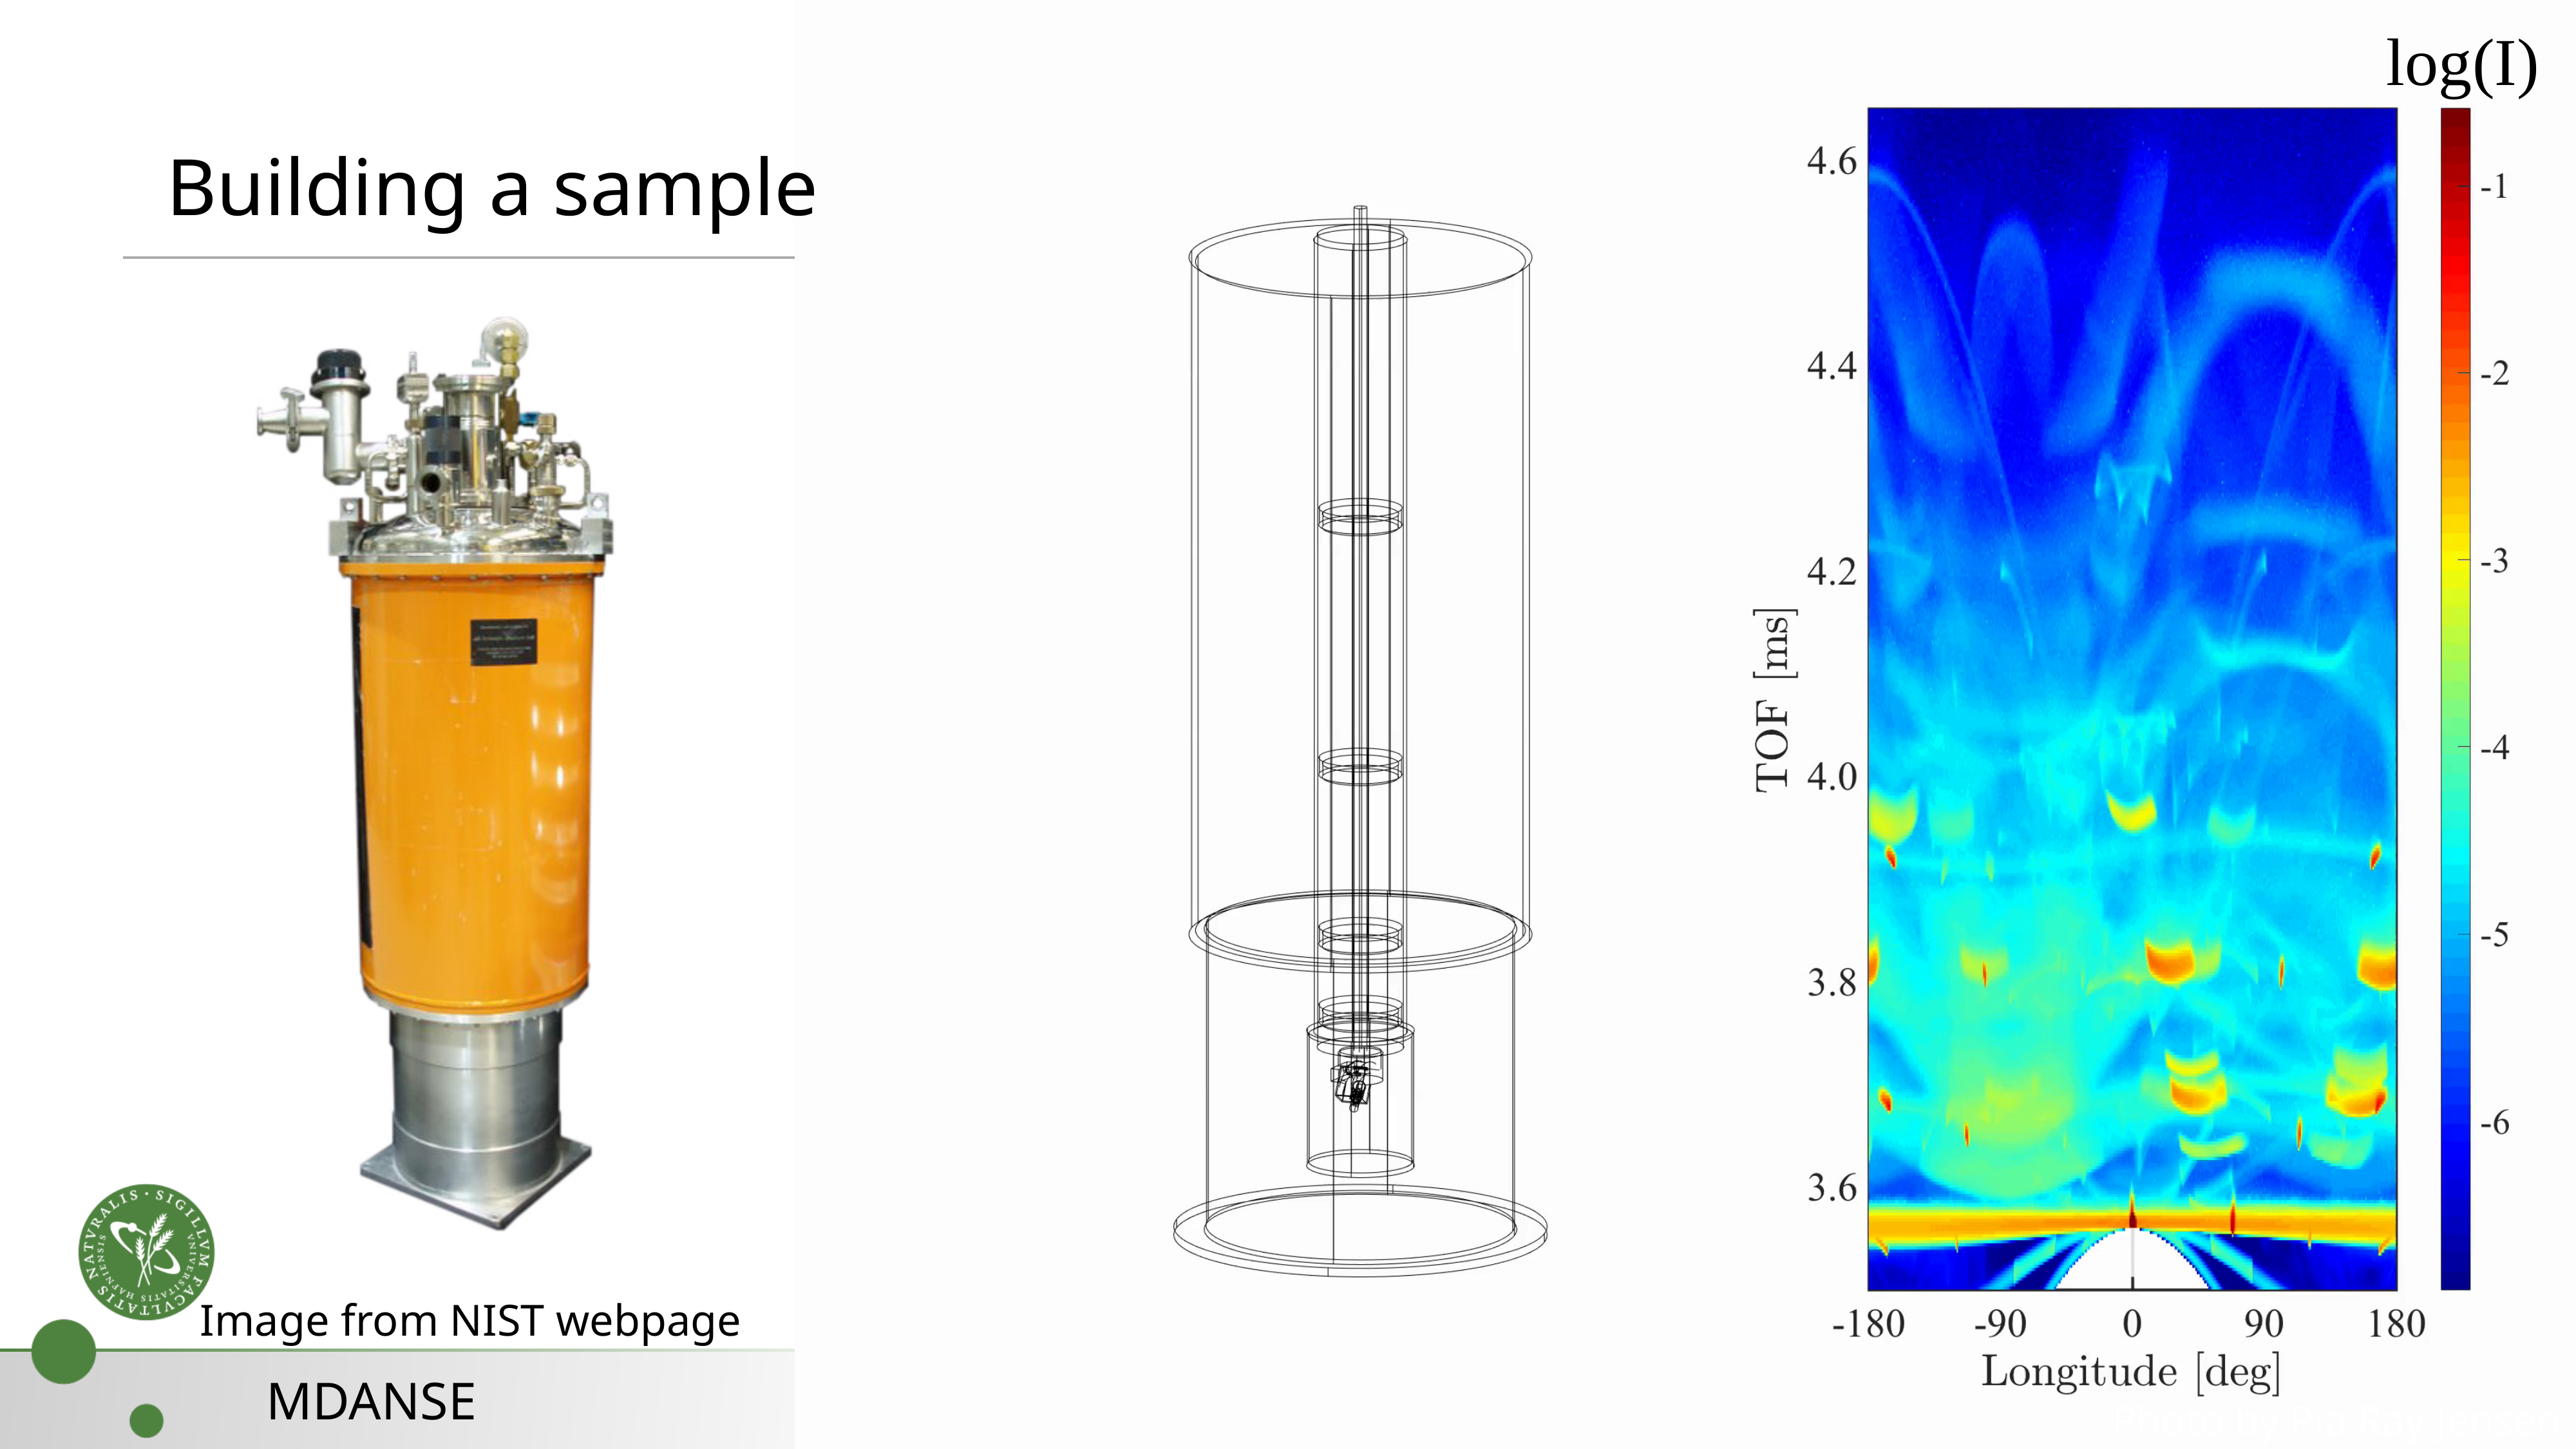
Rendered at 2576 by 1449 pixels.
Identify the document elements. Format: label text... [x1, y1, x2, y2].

text_box Photo by Pia Ray Jensen [2107, 1389, 2568, 1449]
text_box [794, 0, 2576, 1449]
picture [31, 1184, 215, 1349]
picture [225, 276, 714, 1257]
text_box Image from NIST webpage [192, 1285, 750, 1352]
text_box log(I) [2381, 12, 2545, 104]
title Building a sample [158, 0, 1922, 239]
picture [31, 1352, 215, 1439]
